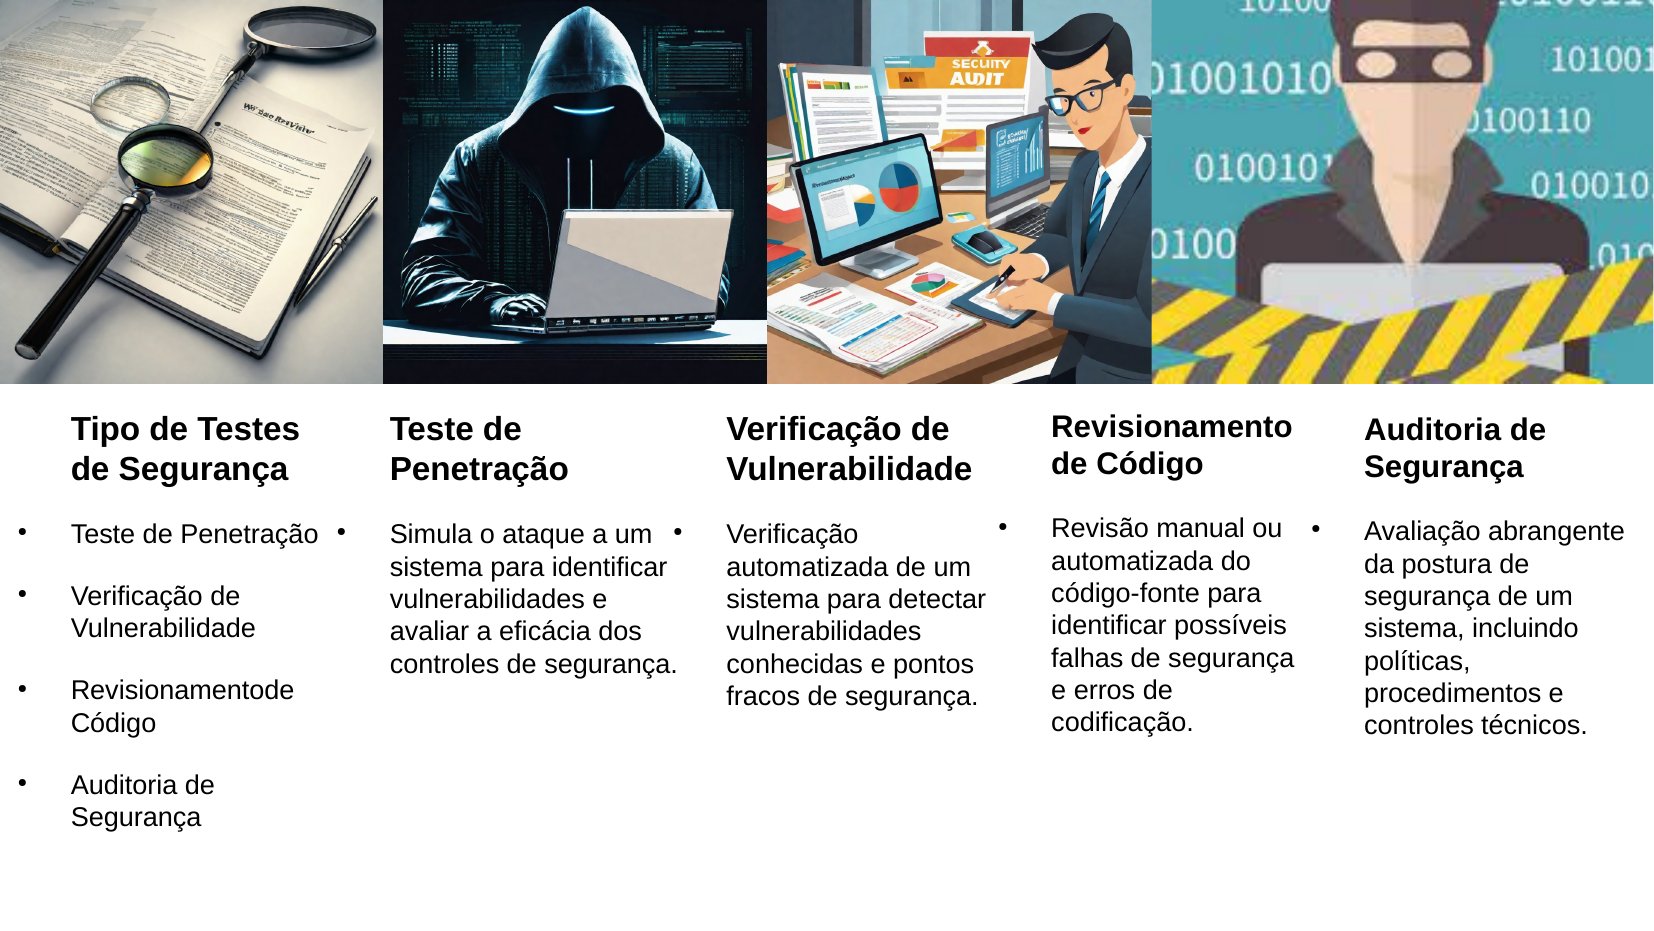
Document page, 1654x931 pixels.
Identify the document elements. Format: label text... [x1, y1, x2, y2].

list Teste de Penetração Simula o ataque a um sistema para identificar vulnerabilidades e avaliar a eficácia dos controles de segurança. [318, 407, 655, 931]
list Verificação de Vulnerabilidade Verificação automatizada de um sistema para detectar vulnerabilidades conhecidas e pontos fracos de segurança. [655, 407, 980, 931]
list Tipo de Testes de Segurança Teste de Penetração Verificação de Vulnerabilidade Revisionamentode Código Auditoria de Segurança [0, 407, 318, 931]
list Auditoria de Segurança Avaliação abrangente da postura de segurança de um sistema, incluindo políticas, procedimentos e controles técnicos. [1293, 409, 1648, 931]
picture [0, 0, 1654, 384]
list Revisionamento de Código Revisão manual ou automatizada do código-fonte para identificar possíveis falhas de segurança e erros de codificação. [980, 406, 1306, 931]
